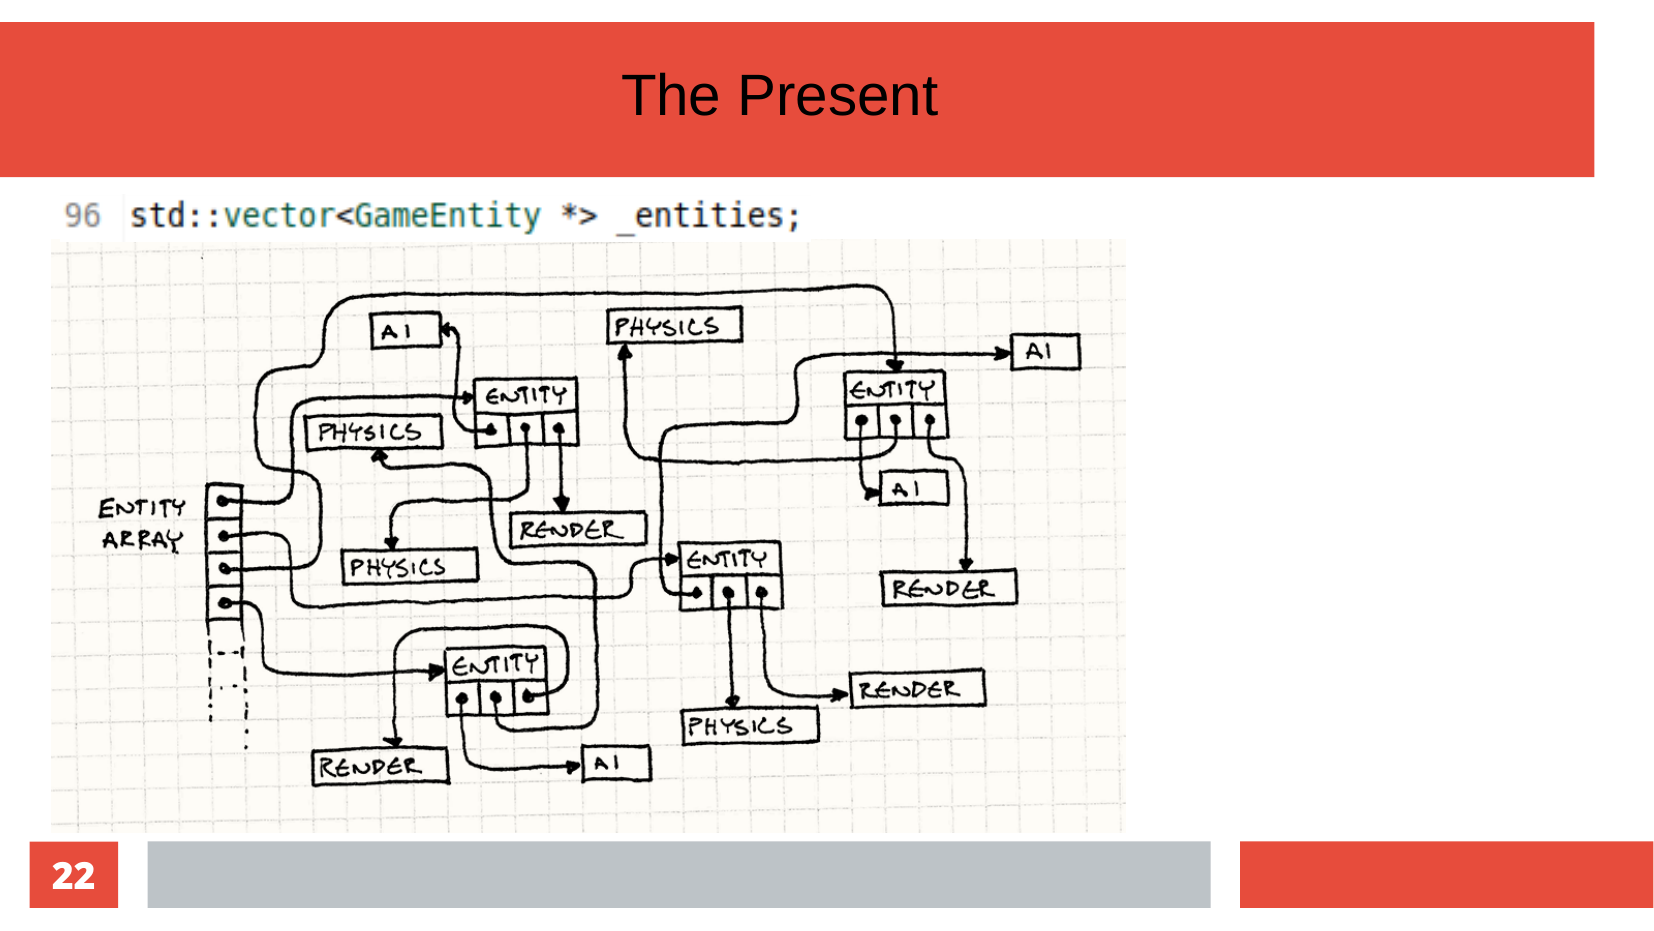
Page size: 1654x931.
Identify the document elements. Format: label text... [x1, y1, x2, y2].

picture [51, 194, 1126, 833]
text_box The Present [270, 55, 1291, 136]
